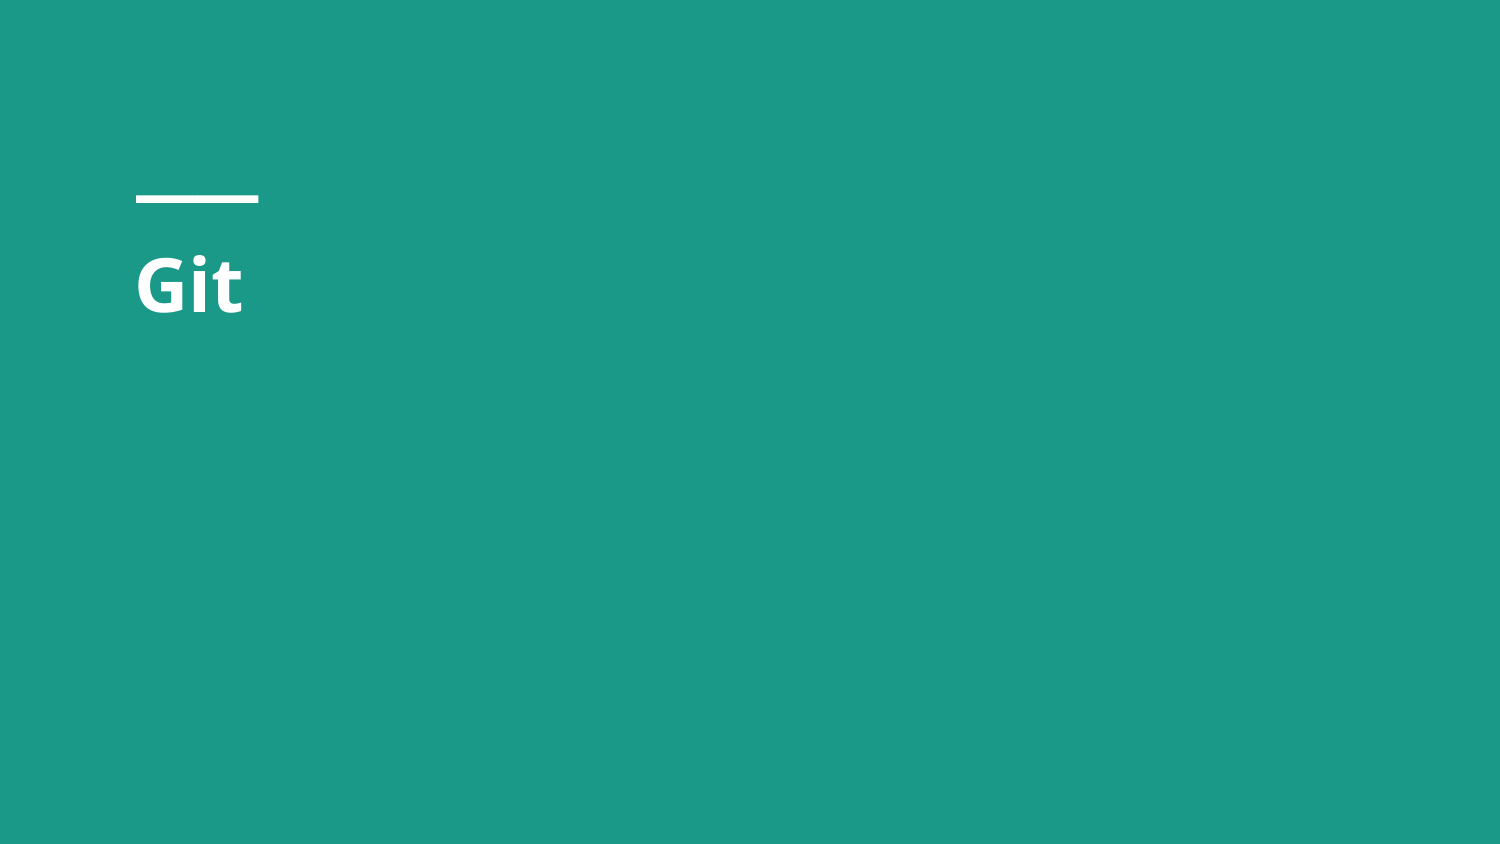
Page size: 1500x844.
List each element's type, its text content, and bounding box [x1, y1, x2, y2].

title Git [119, 216, 1381, 466]
